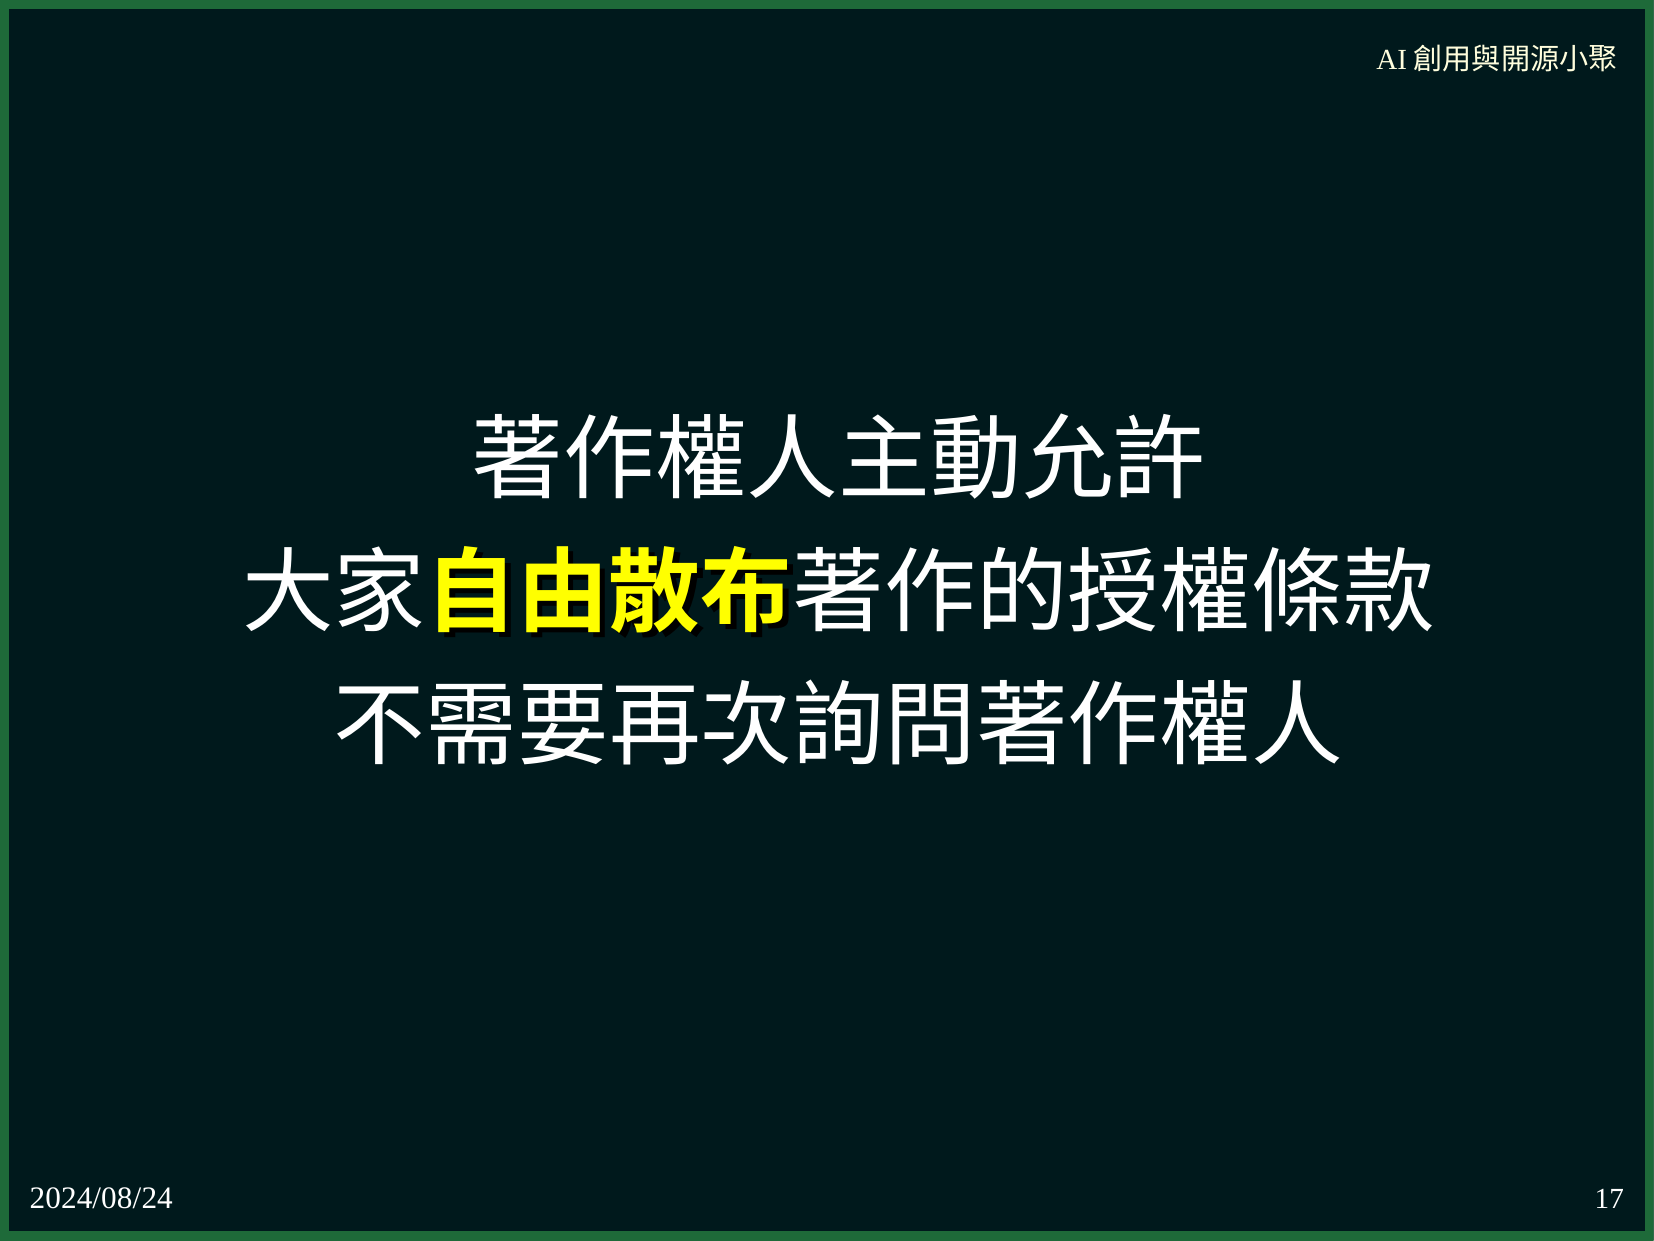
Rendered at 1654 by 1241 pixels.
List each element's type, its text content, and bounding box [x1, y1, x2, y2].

title 著作權人主動允許 大家自由散布著作的授權條款 不需要再次詢問著作權人 [17, 242, 1654, 927]
